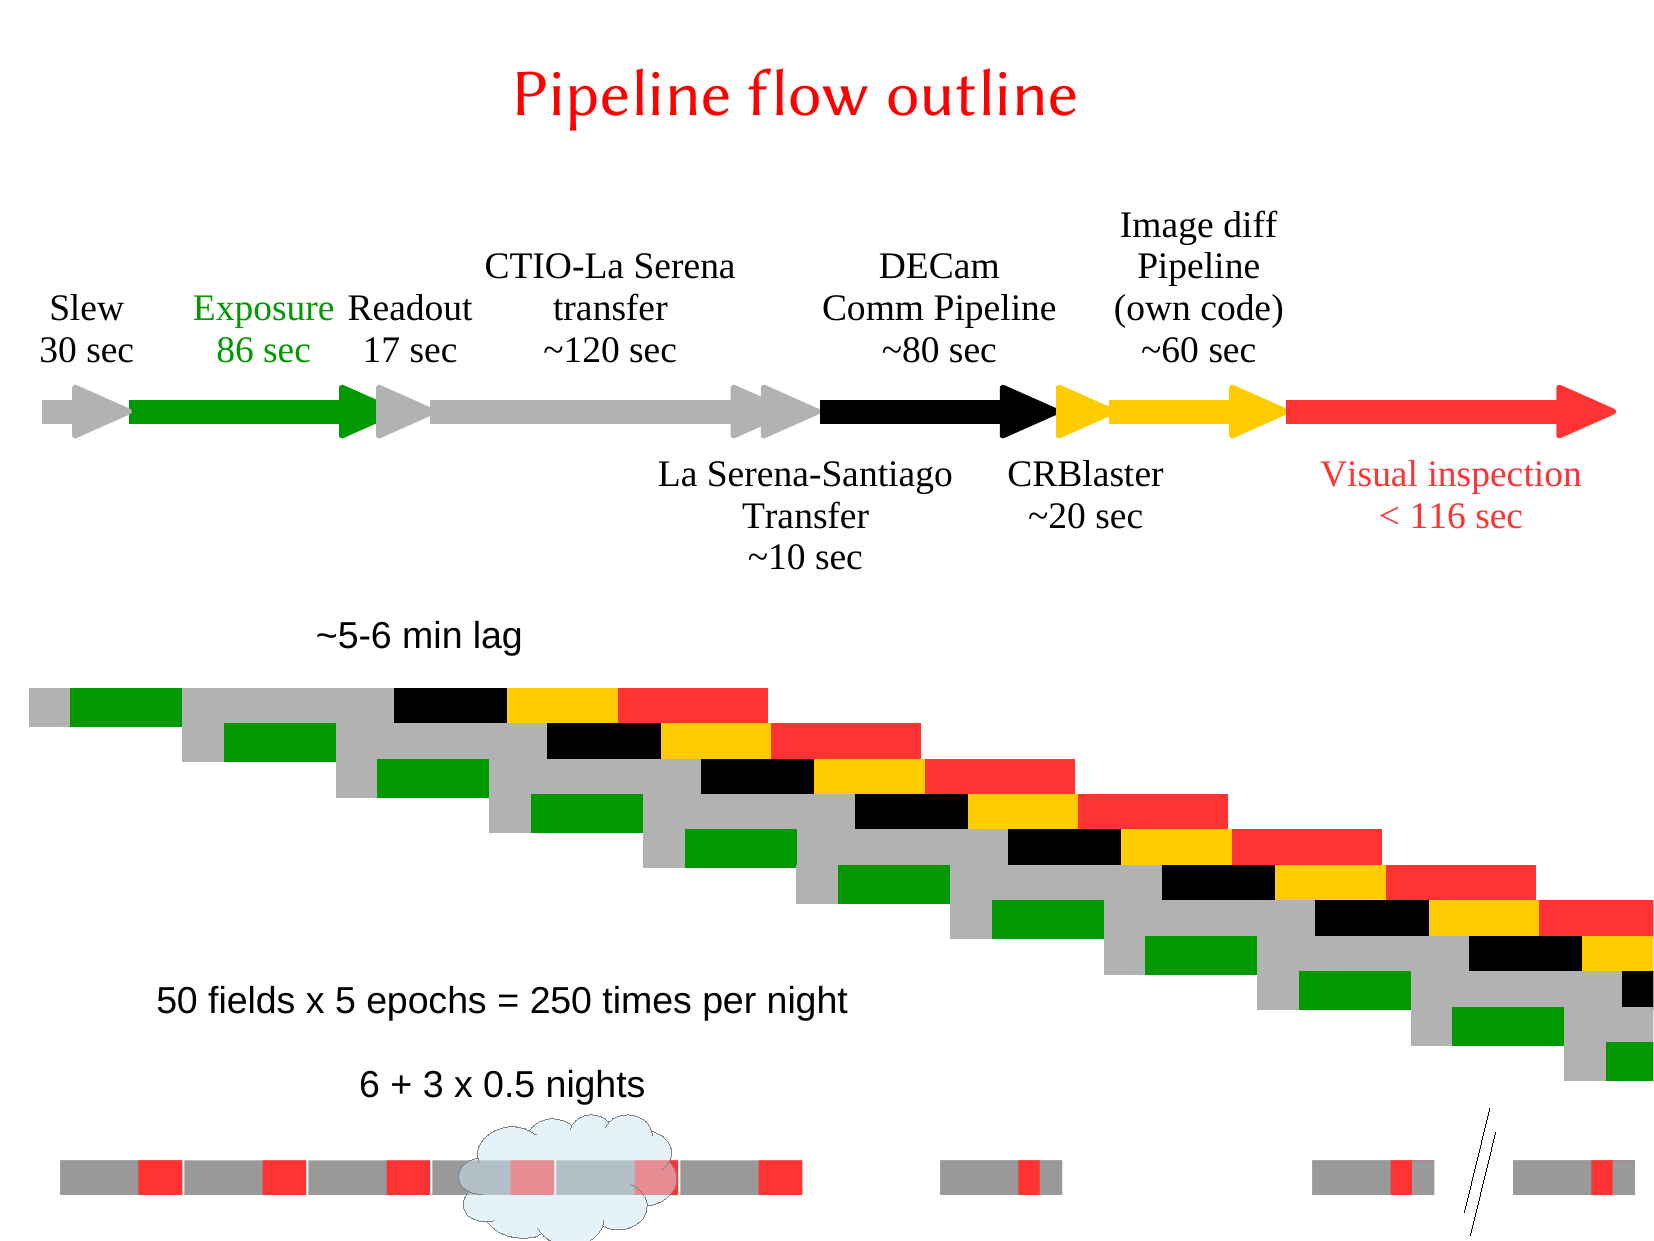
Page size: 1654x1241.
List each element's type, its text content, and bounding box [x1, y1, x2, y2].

text_box [184, 1160, 307, 1195]
text_box [680, 1160, 803, 1195]
text_box [940, 1160, 1063, 1195]
text_box Pipeline flow outline [180, 48, 1411, 178]
text_box 50 fields x 5 epochs = 250 times per night 6 + 3 x 0.5 nights [102, 971, 902, 1140]
text_box [60, 1160, 183, 1195]
text_box [1312, 1160, 1435, 1195]
text_box [432, 1114, 679, 1241]
text_box [1513, 1160, 1635, 1195]
text_box [308, 1160, 431, 1195]
text_box ~5-6 min lag [301, 606, 538, 691]
